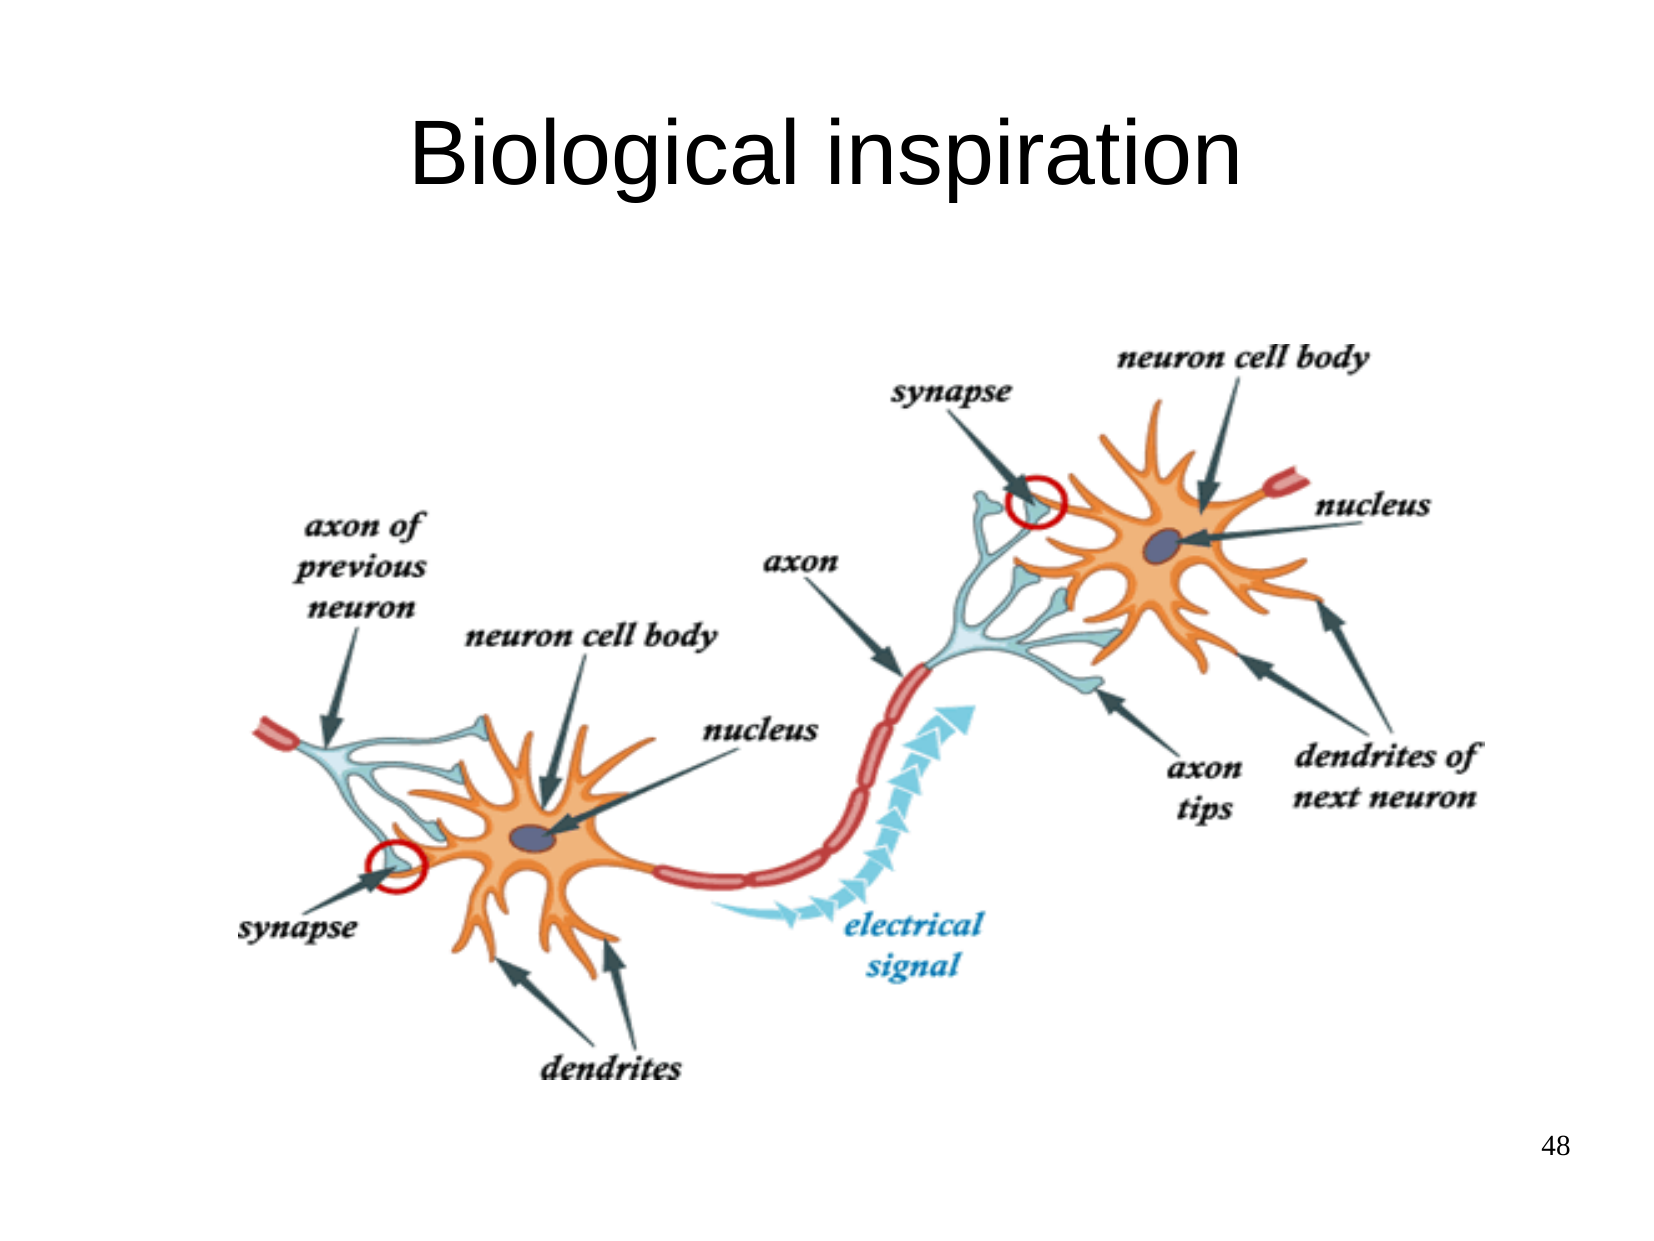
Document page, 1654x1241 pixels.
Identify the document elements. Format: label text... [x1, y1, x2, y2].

title Biological inspiration [82, 49, 1571, 257]
picture [238, 344, 1486, 1081]
